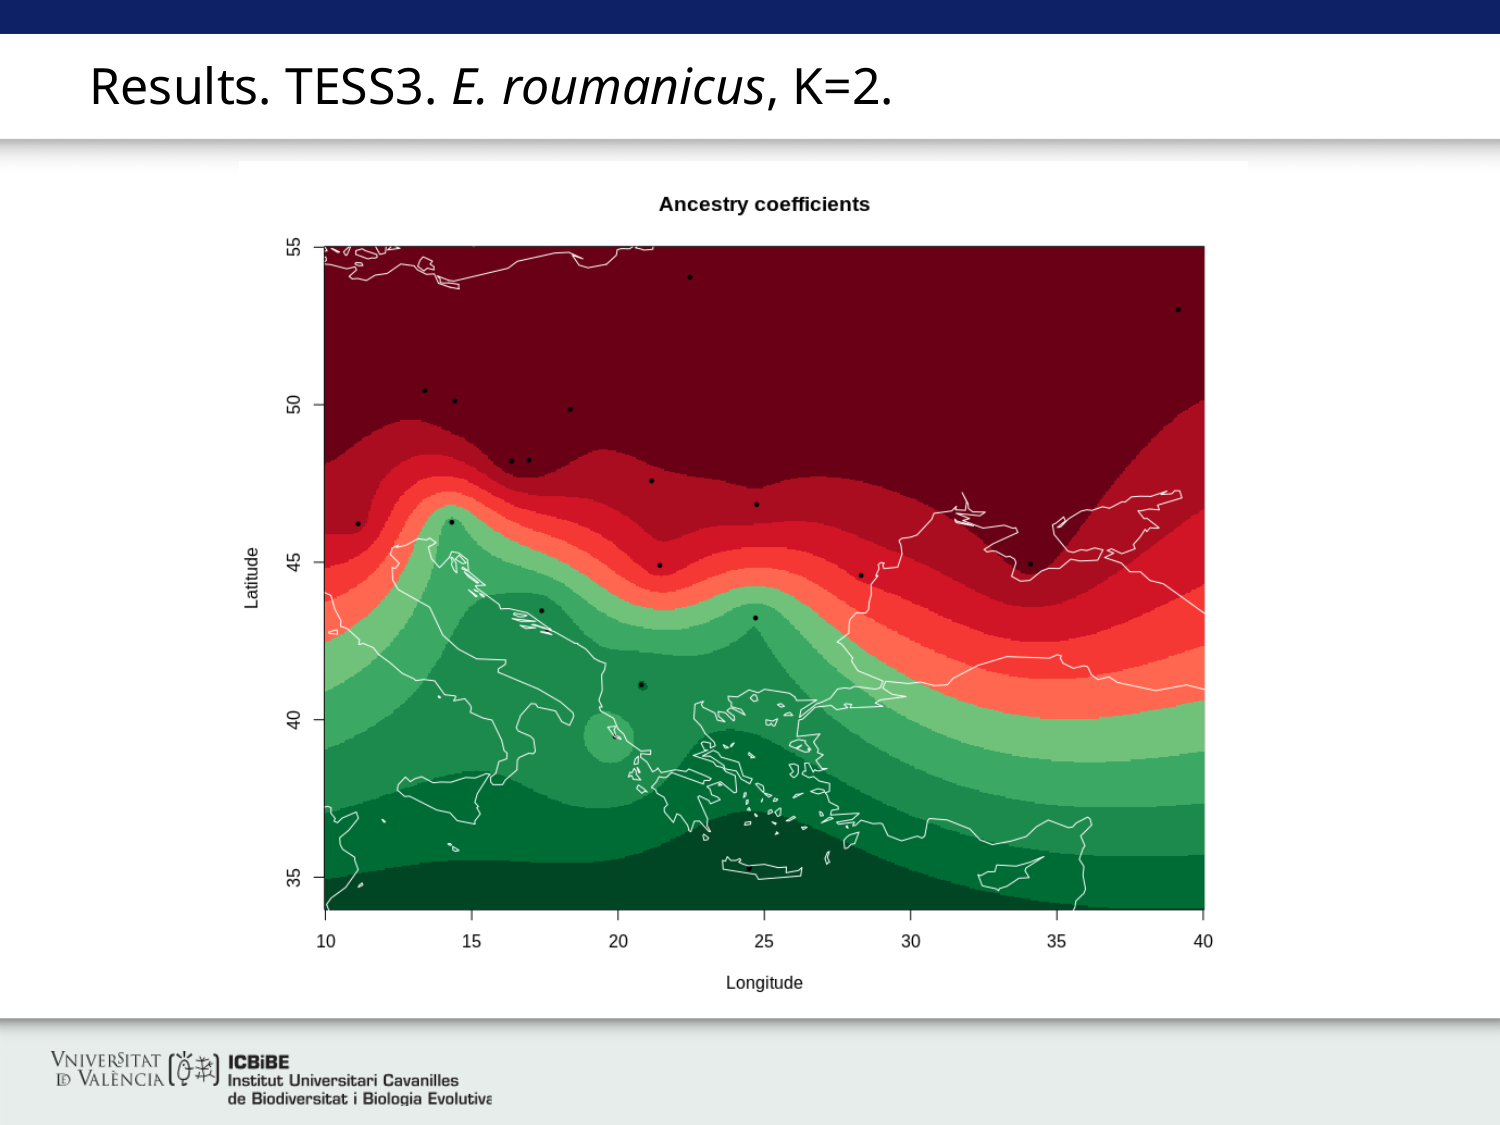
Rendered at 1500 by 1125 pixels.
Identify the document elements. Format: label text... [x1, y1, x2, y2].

list Results. TESS3. E. roumanicus, K=2. [75, 47, 1252, 110]
picture [0, 1018, 1500, 1125]
picture [0, 0, 1500, 1016]
